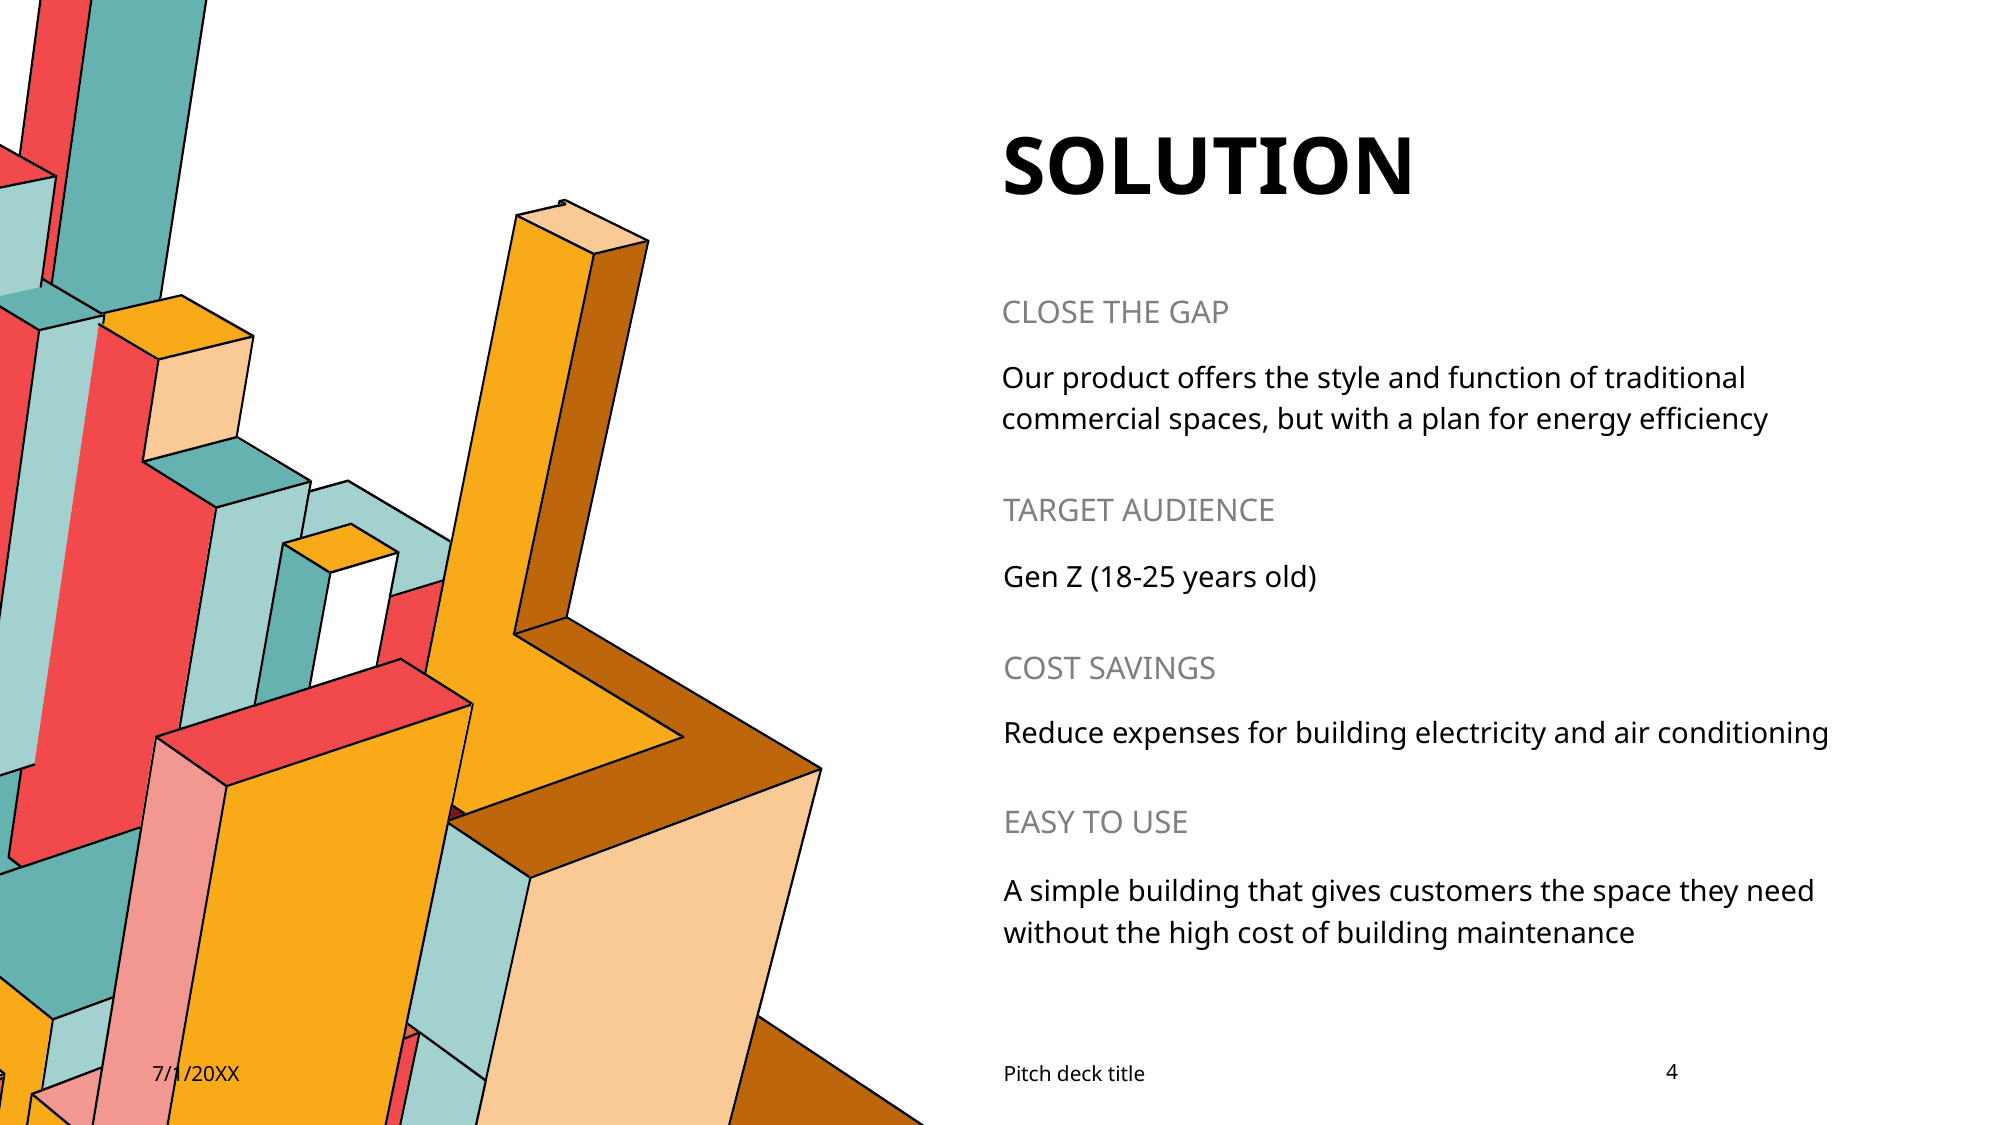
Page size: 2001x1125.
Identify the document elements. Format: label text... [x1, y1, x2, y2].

text_box 7/1/20XX [137, 1042, 588, 1103]
list COST SAVINGS [988, 633, 1919, 694]
list A simple building that gives customers the space they need without the high cost of building maintenance [988, 858, 1919, 964]
list Reduce expenses for building electricity and air conditioning [988, 700, 1919, 761]
list EASY TO USE [988, 787, 1919, 848]
text_box 4 [1651, 1042, 1922, 1103]
list TARGET AUDIENCE [988, 475, 1919, 536]
text_box Pitch deck title [988, 1042, 1484, 1103]
list Gen Z (18-25 years old) [988, 544, 1919, 605]
title SOLUTION [987, 59, 1918, 278]
list Our product offers the style and function of traditional commercial spaces, but with a plan for energy efficiency [986, 345, 1917, 451]
list CLOSE THE GAP [986, 277, 1917, 338]
